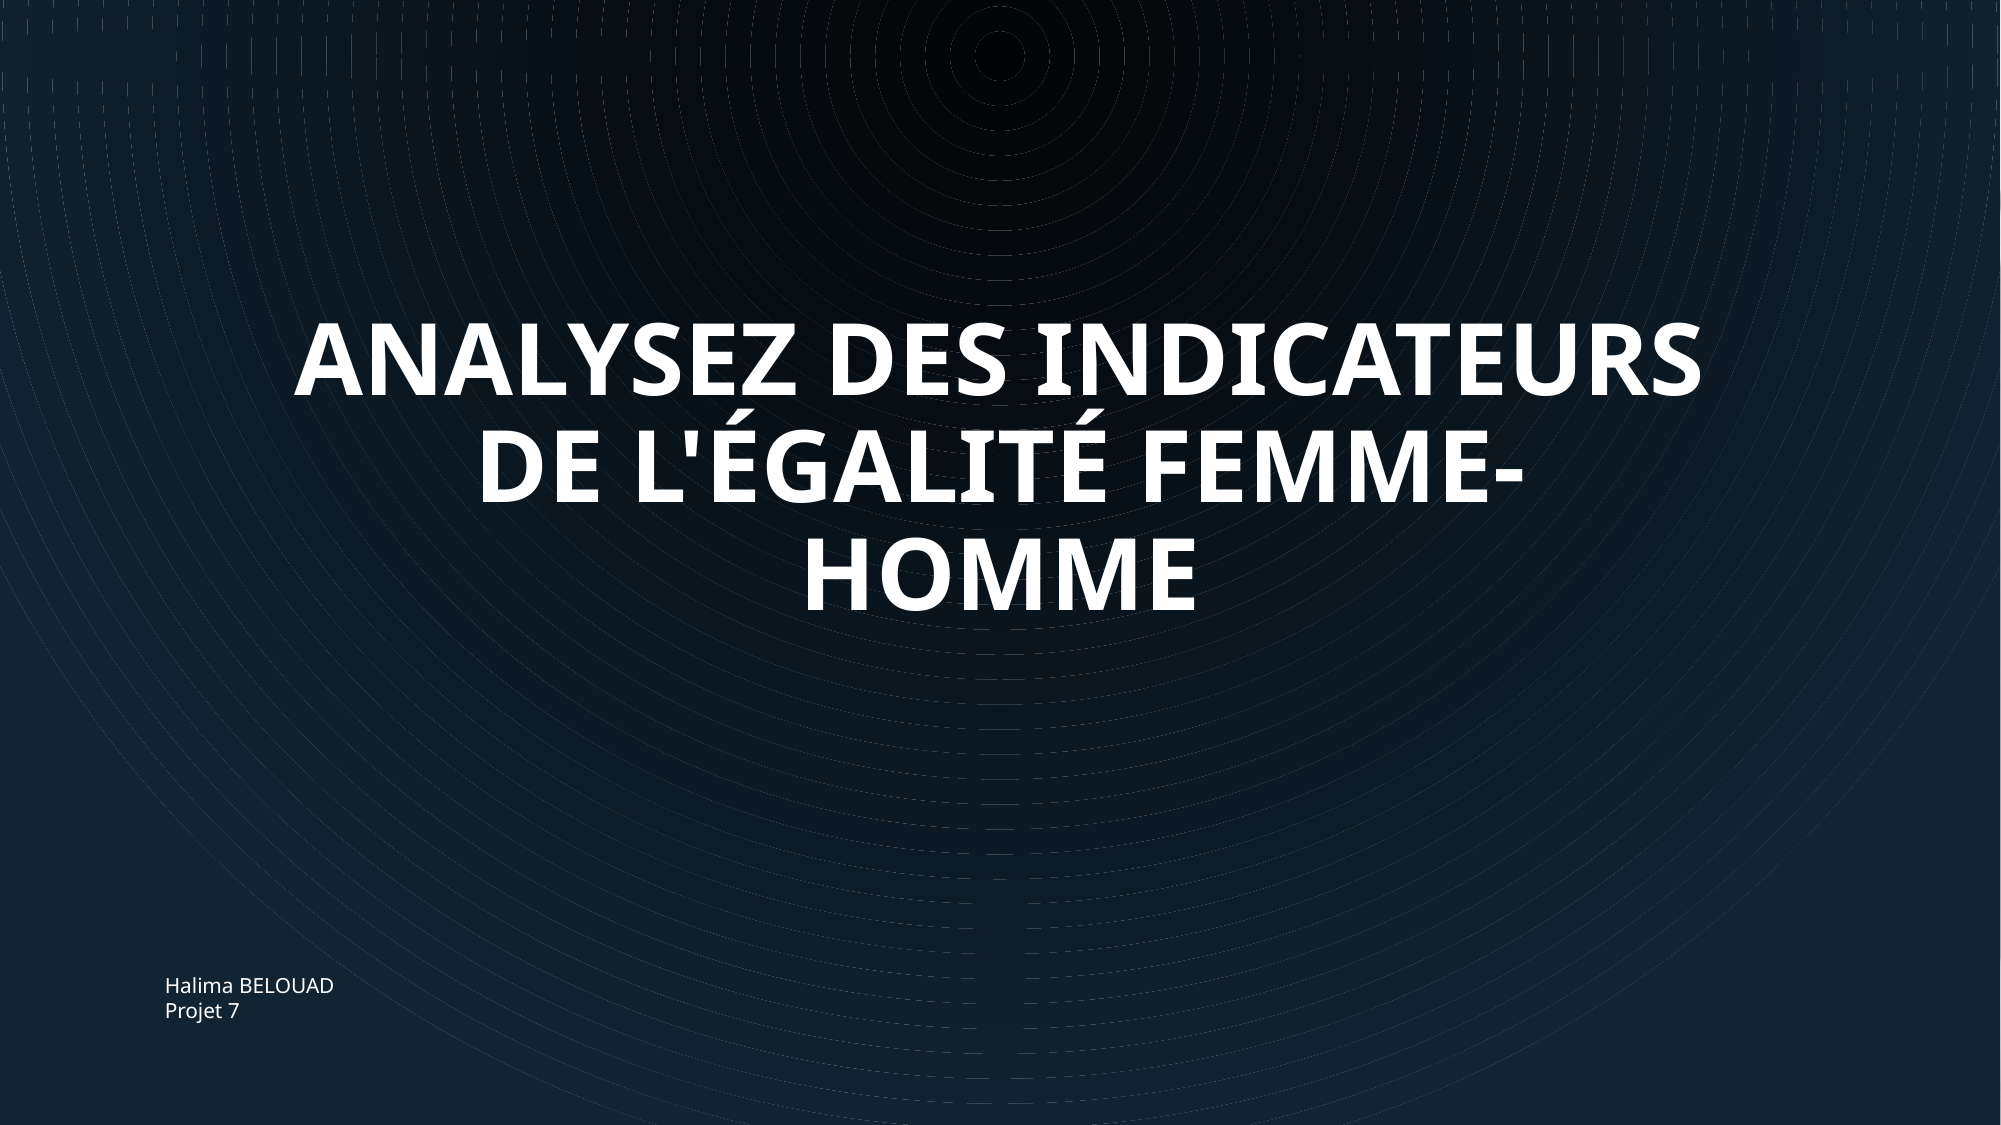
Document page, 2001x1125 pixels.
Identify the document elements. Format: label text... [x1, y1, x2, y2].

text_box Halima BELOUAD Projet 7 [149, 965, 1245, 1025]
text_box [0, 0, 2000, 1125]
title Analysez des indicateurs de l'égalité femme-homme [261, 184, 1739, 760]
